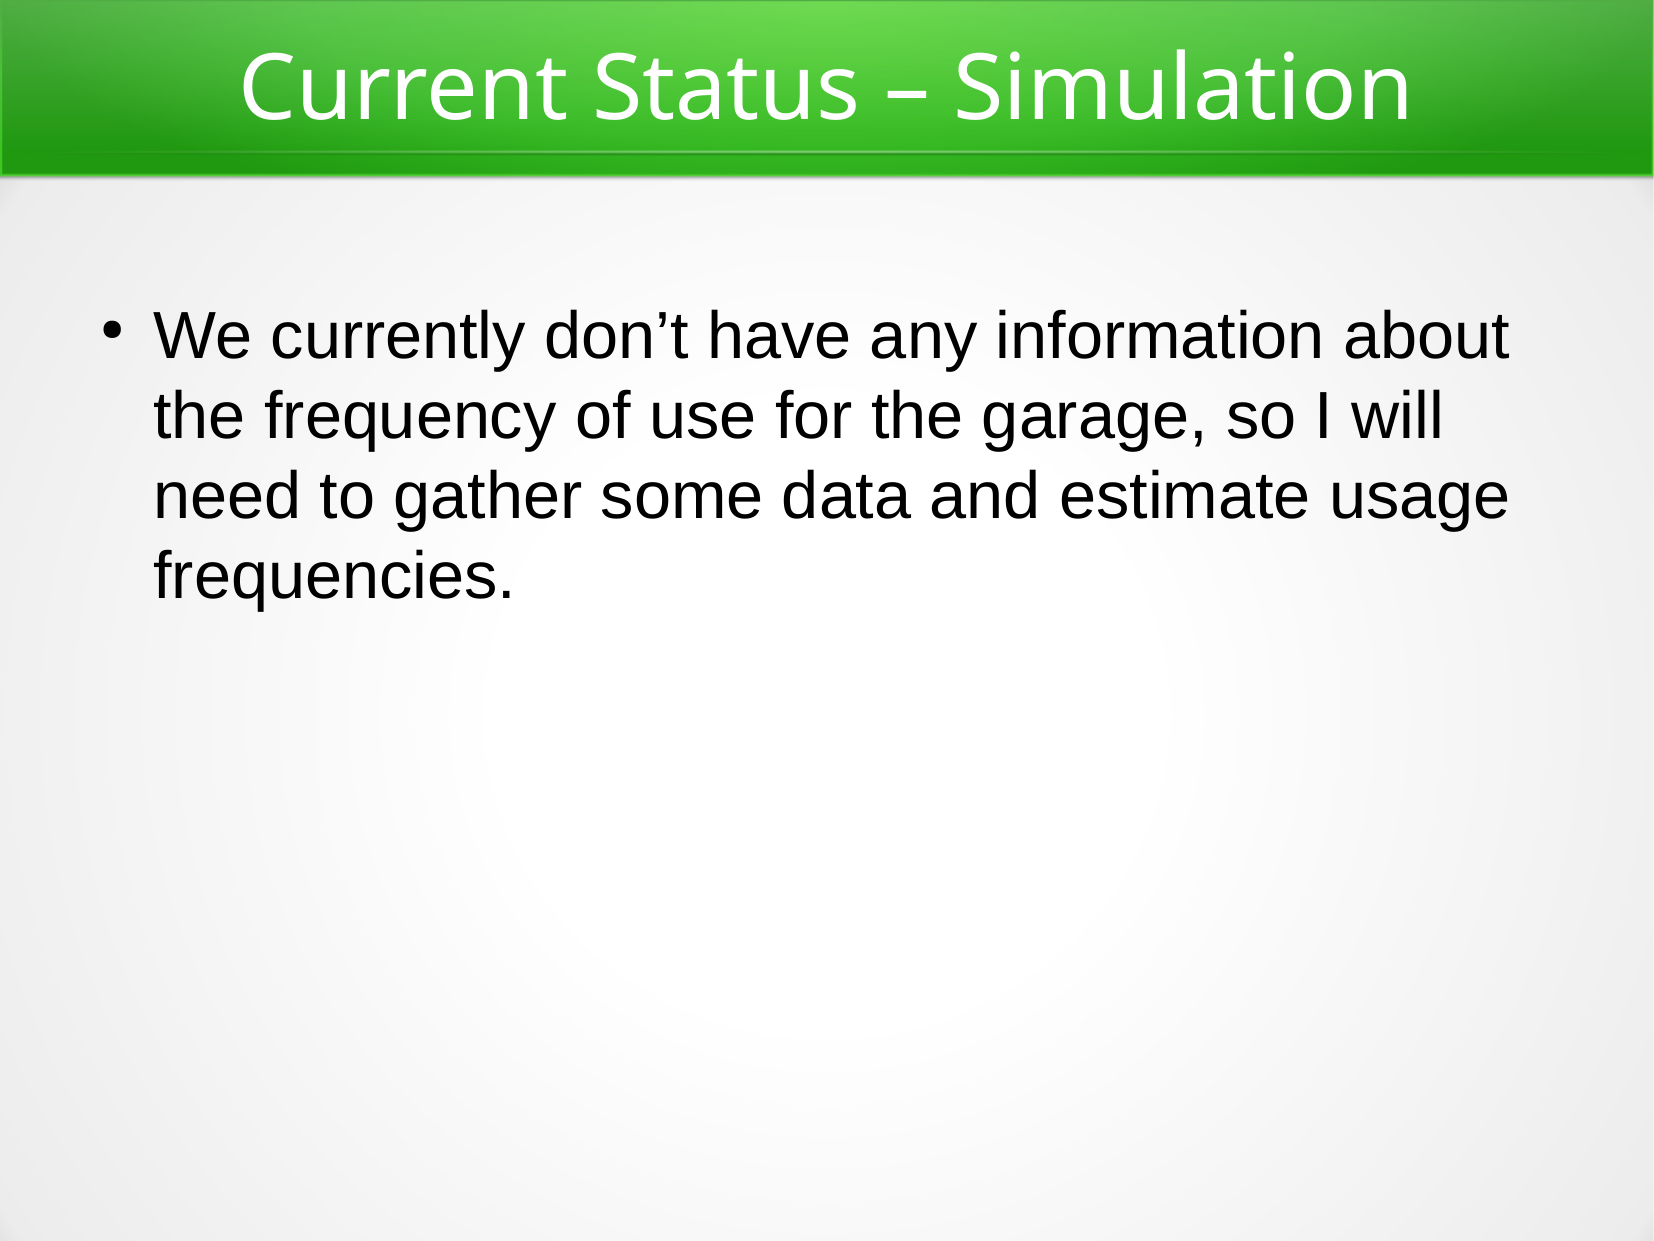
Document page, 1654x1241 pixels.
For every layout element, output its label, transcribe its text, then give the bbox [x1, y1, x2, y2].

picture [0, 0, 1654, 1241]
title Current Status – Simulation [82, 11, 1571, 154]
list We currently don’t have any information about the frequency of use for the garage, so I will need to gather some data and estimate usage frequencies. [82, 291, 1571, 1171]
